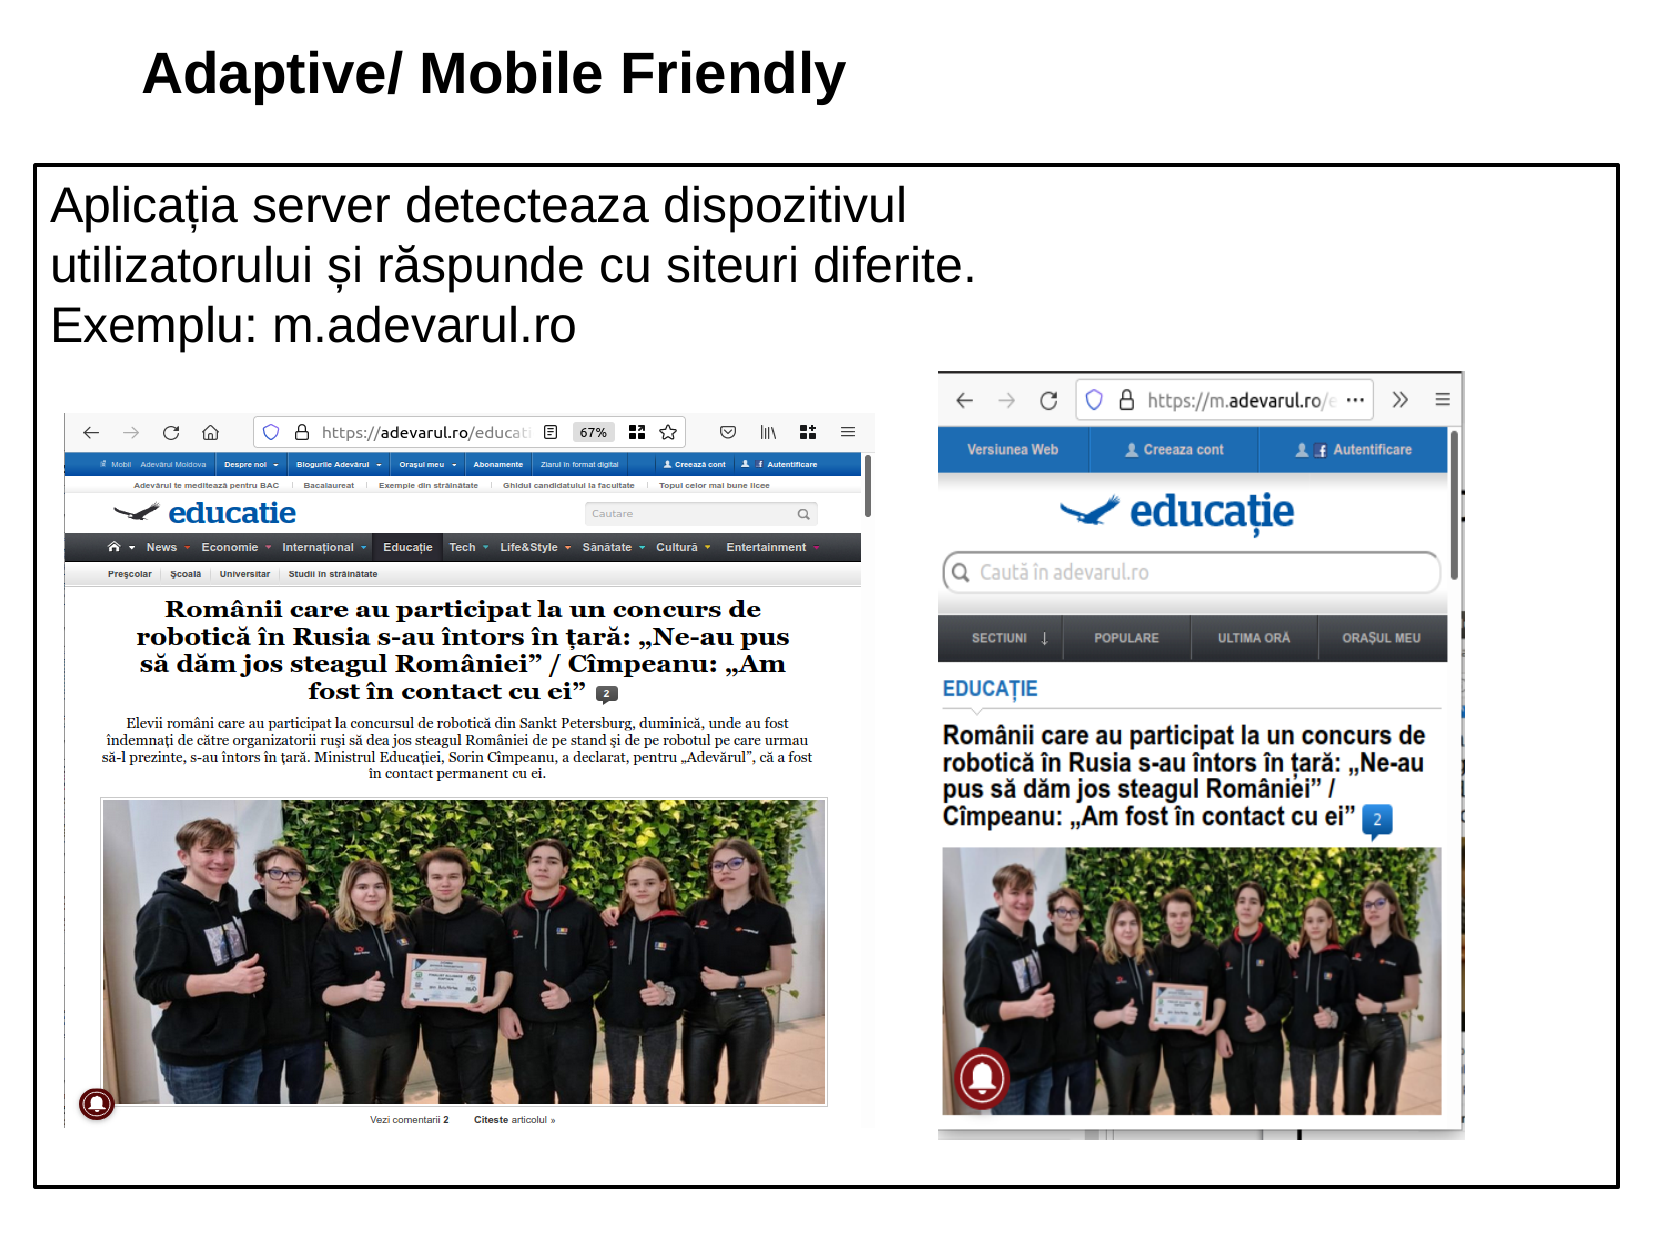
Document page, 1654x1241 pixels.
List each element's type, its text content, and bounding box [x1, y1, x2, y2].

text_box Adaptive/ Mobile Friendly [126, 27, 987, 132]
picture [938, 371, 1465, 1140]
picture [64, 413, 875, 1128]
text_box Aplicația server detecteaza dispozitivul utilizatorului și răspunde cu siteuri diferite. Exemplu: m.adevarul.ro [35, 165, 1619, 1188]
